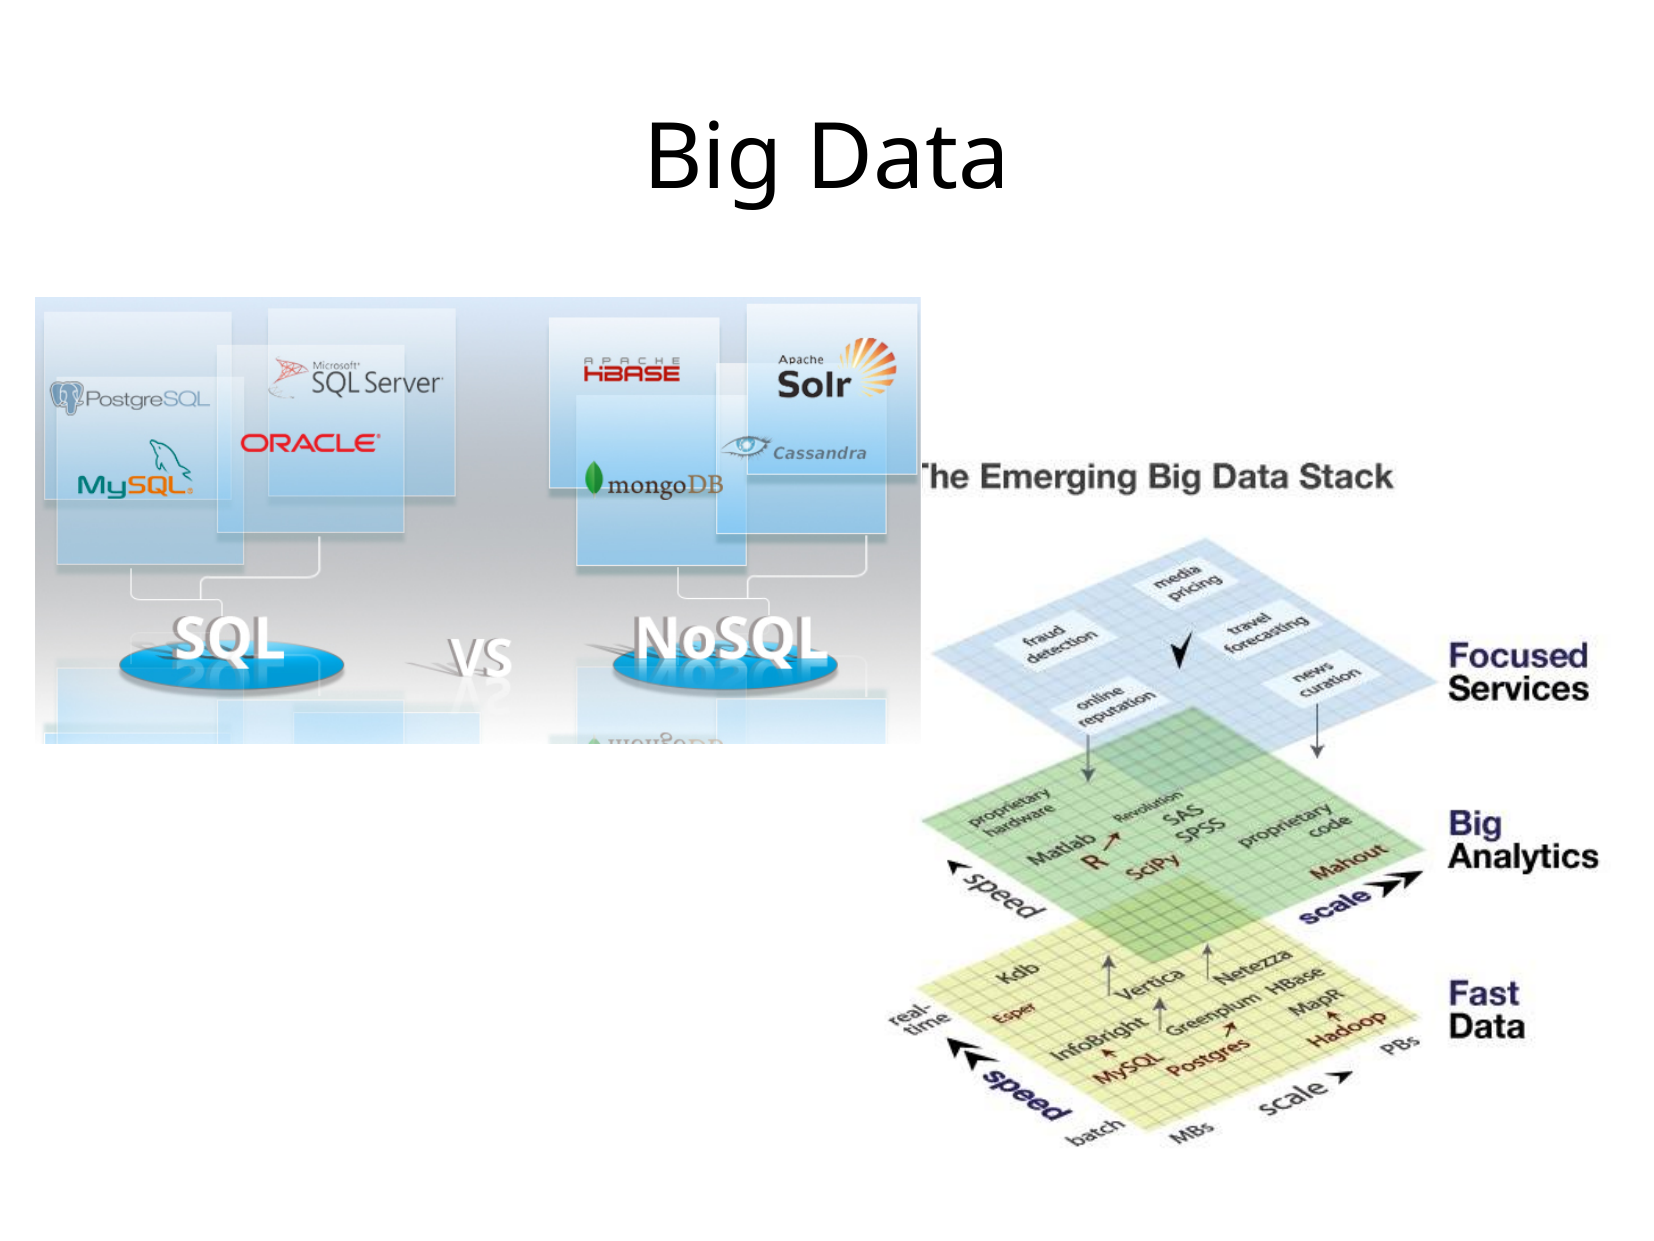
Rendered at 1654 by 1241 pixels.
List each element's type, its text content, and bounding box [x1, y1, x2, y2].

picture [35, 297, 1642, 1217]
title Big Data [82, 49, 1571, 257]
